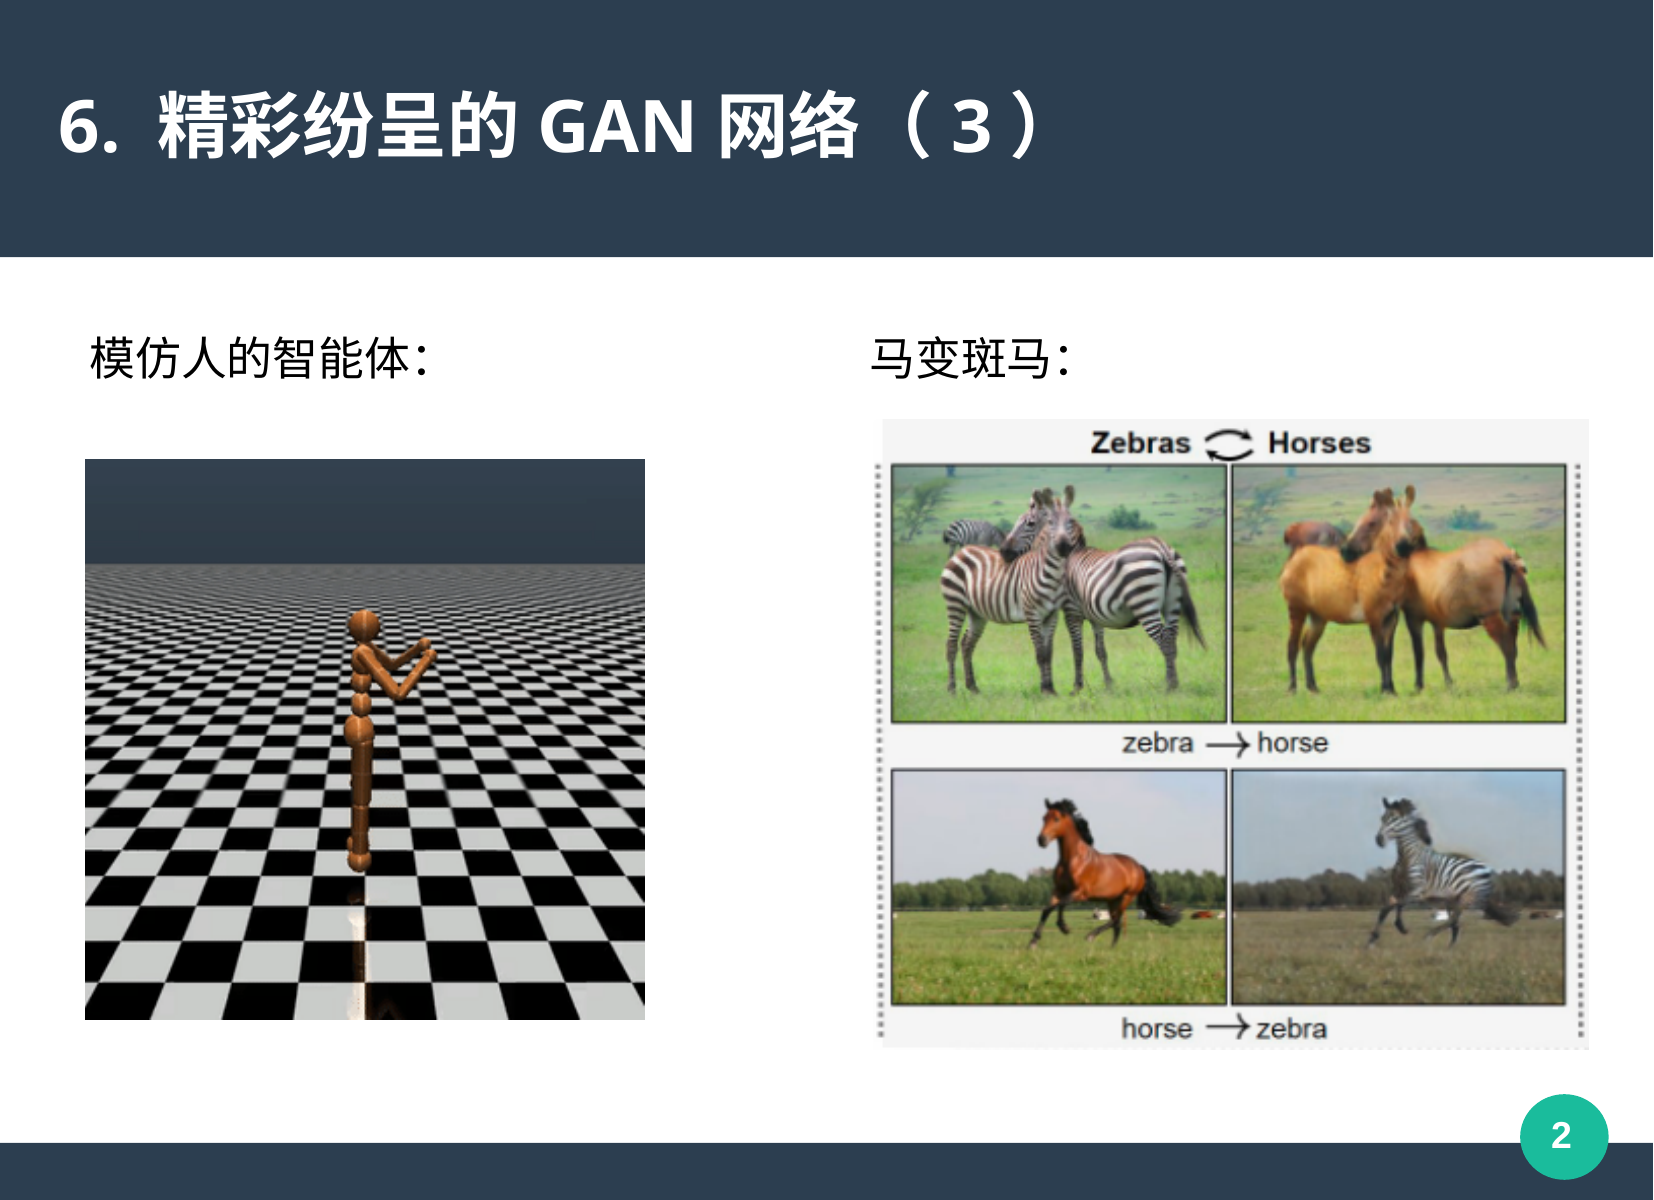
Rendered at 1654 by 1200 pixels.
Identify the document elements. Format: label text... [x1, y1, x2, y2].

picture [85, 459, 646, 1021]
text_box 马变斑马： [855, 315, 1186, 398]
picture [873, 419, 1589, 1051]
text_box 6. 精彩纷呈的GAN网络（3） [58, 47, 1594, 200]
text_box 2 [1536, 1104, 1641, 1175]
text_box 模仿人的智能体： [75, 314, 1111, 498]
